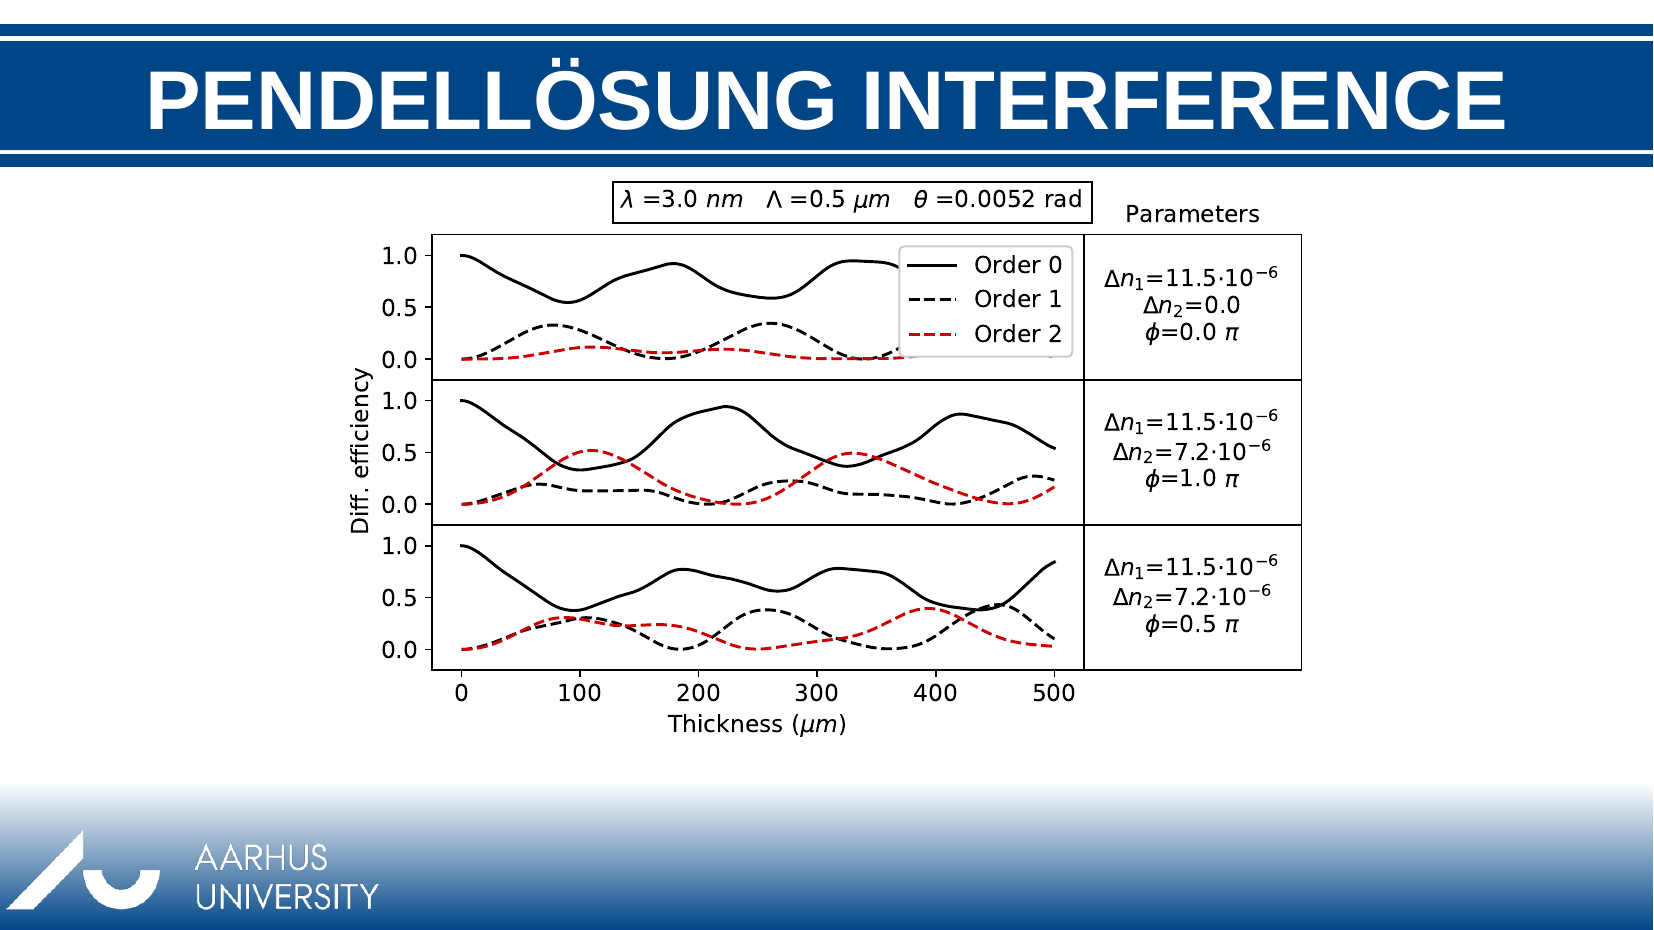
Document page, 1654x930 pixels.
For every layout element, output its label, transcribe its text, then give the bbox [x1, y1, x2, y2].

picture [5, 829, 414, 917]
picture [336, 176, 1317, 754]
title PENDELLÖSUNG INTERFERENCE [0, 41, 1653, 151]
